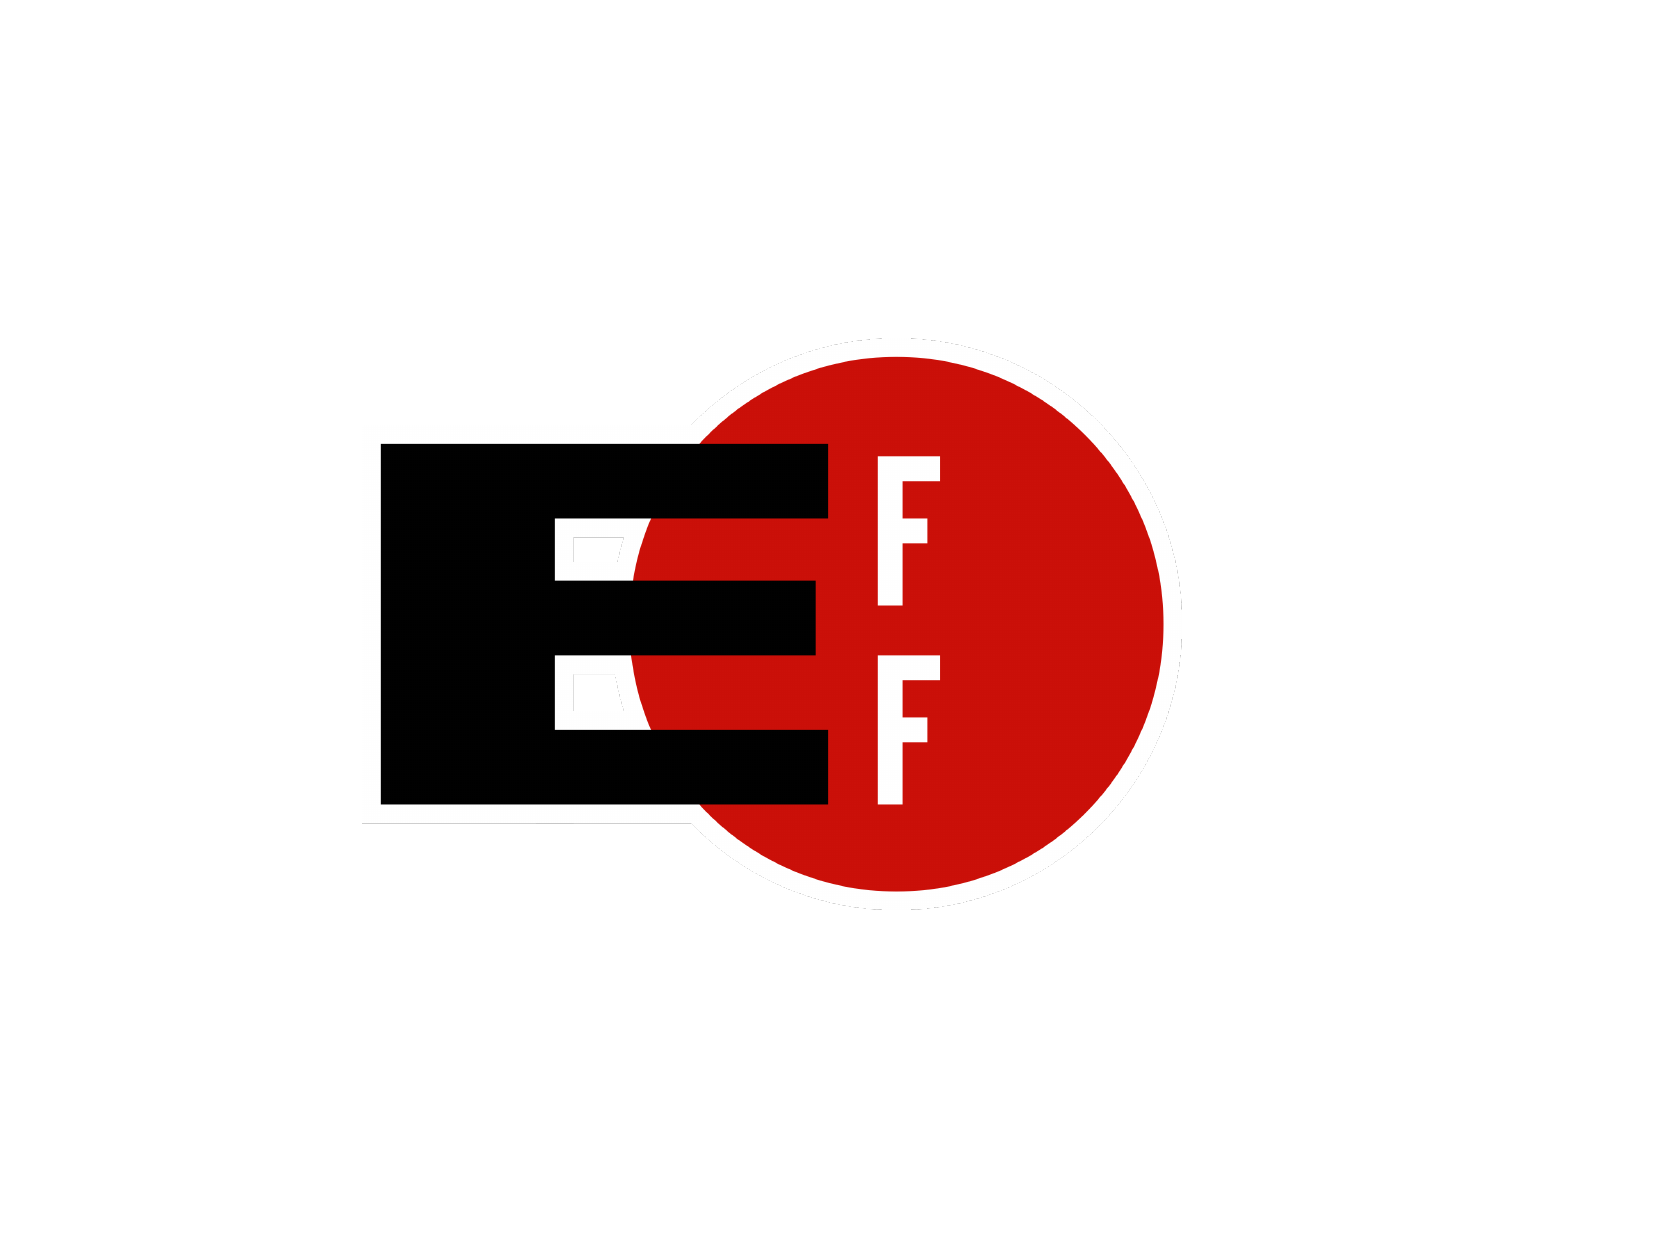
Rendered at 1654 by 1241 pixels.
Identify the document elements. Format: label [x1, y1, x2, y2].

picture [362, 338, 1182, 910]
